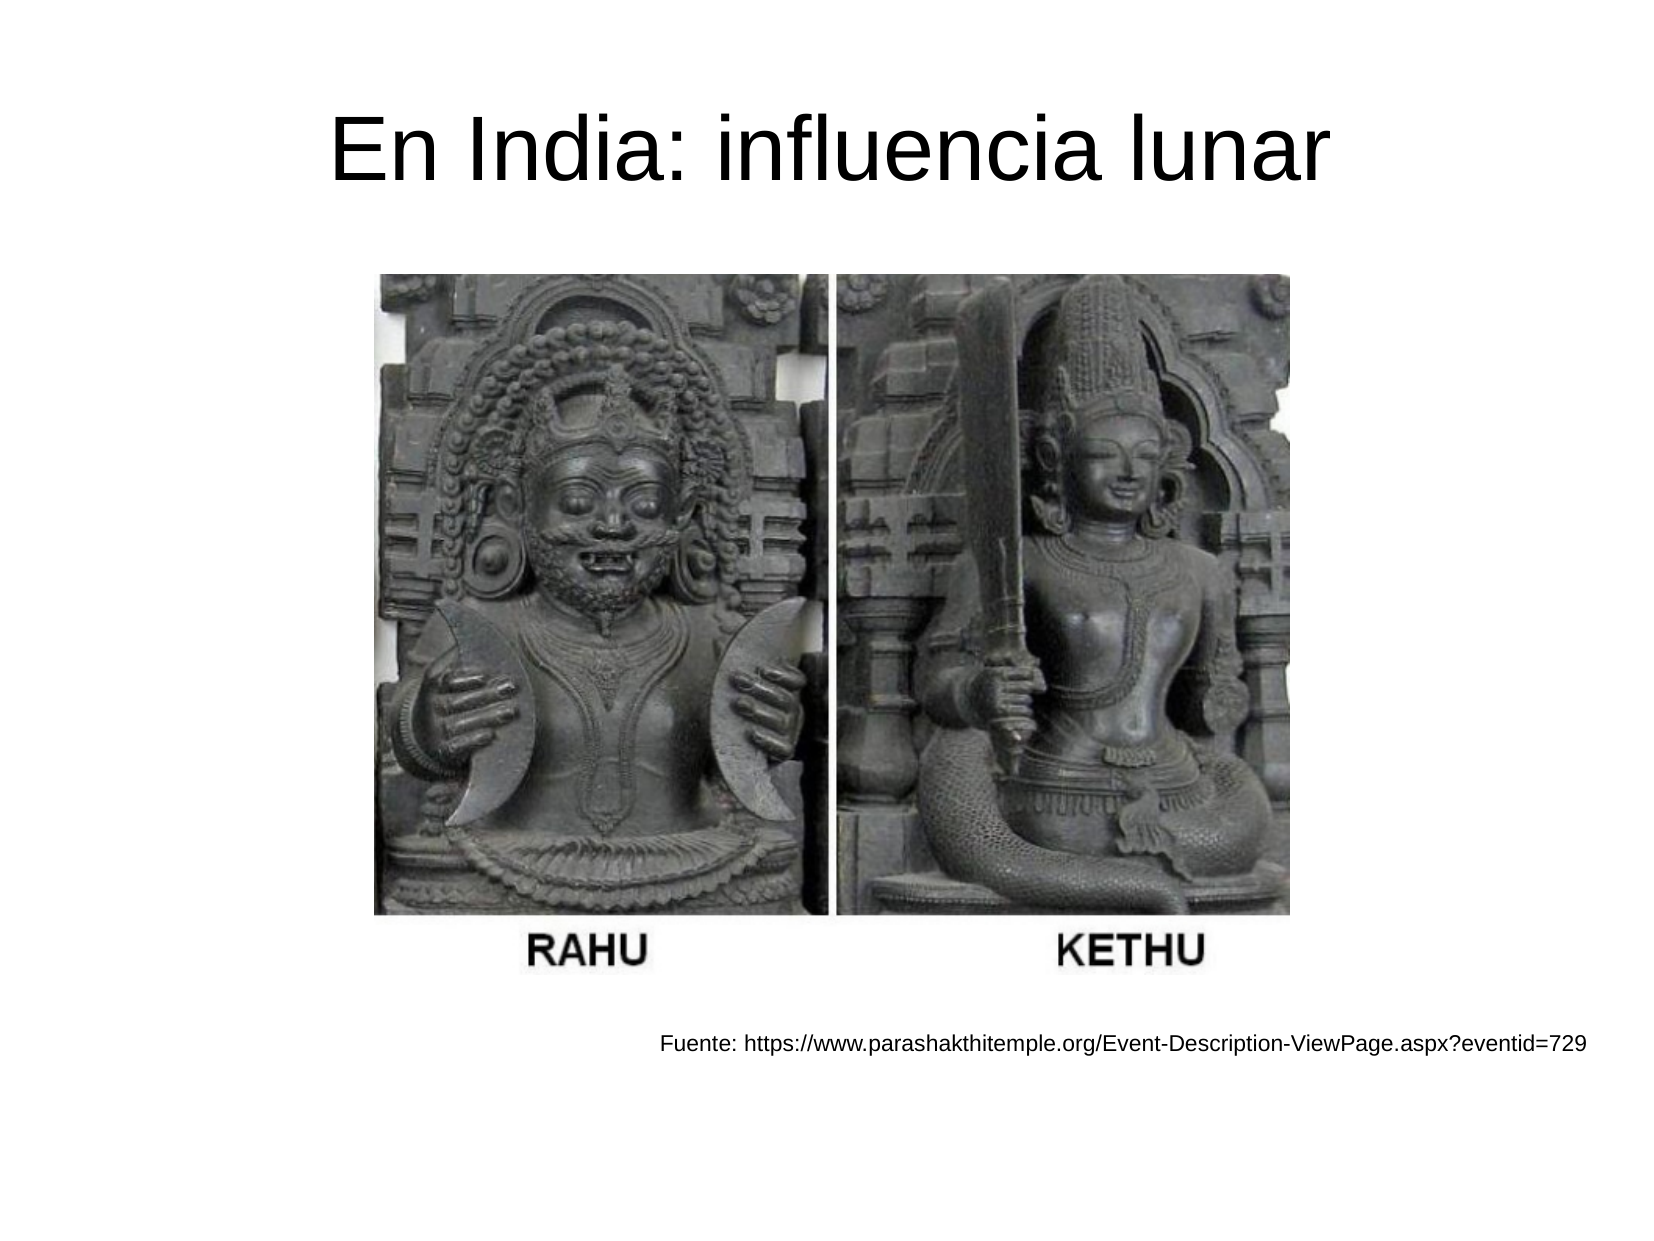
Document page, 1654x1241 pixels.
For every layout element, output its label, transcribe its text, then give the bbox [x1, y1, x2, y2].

picture [374, 274, 1290, 975]
title En India: influencia lunar [86, 45, 1576, 253]
text_box Fuente: https://www.parashakthitemple.org/Event-Description-ViewPage.aspx?eventid=729 [645, 1023, 1636, 1081]
